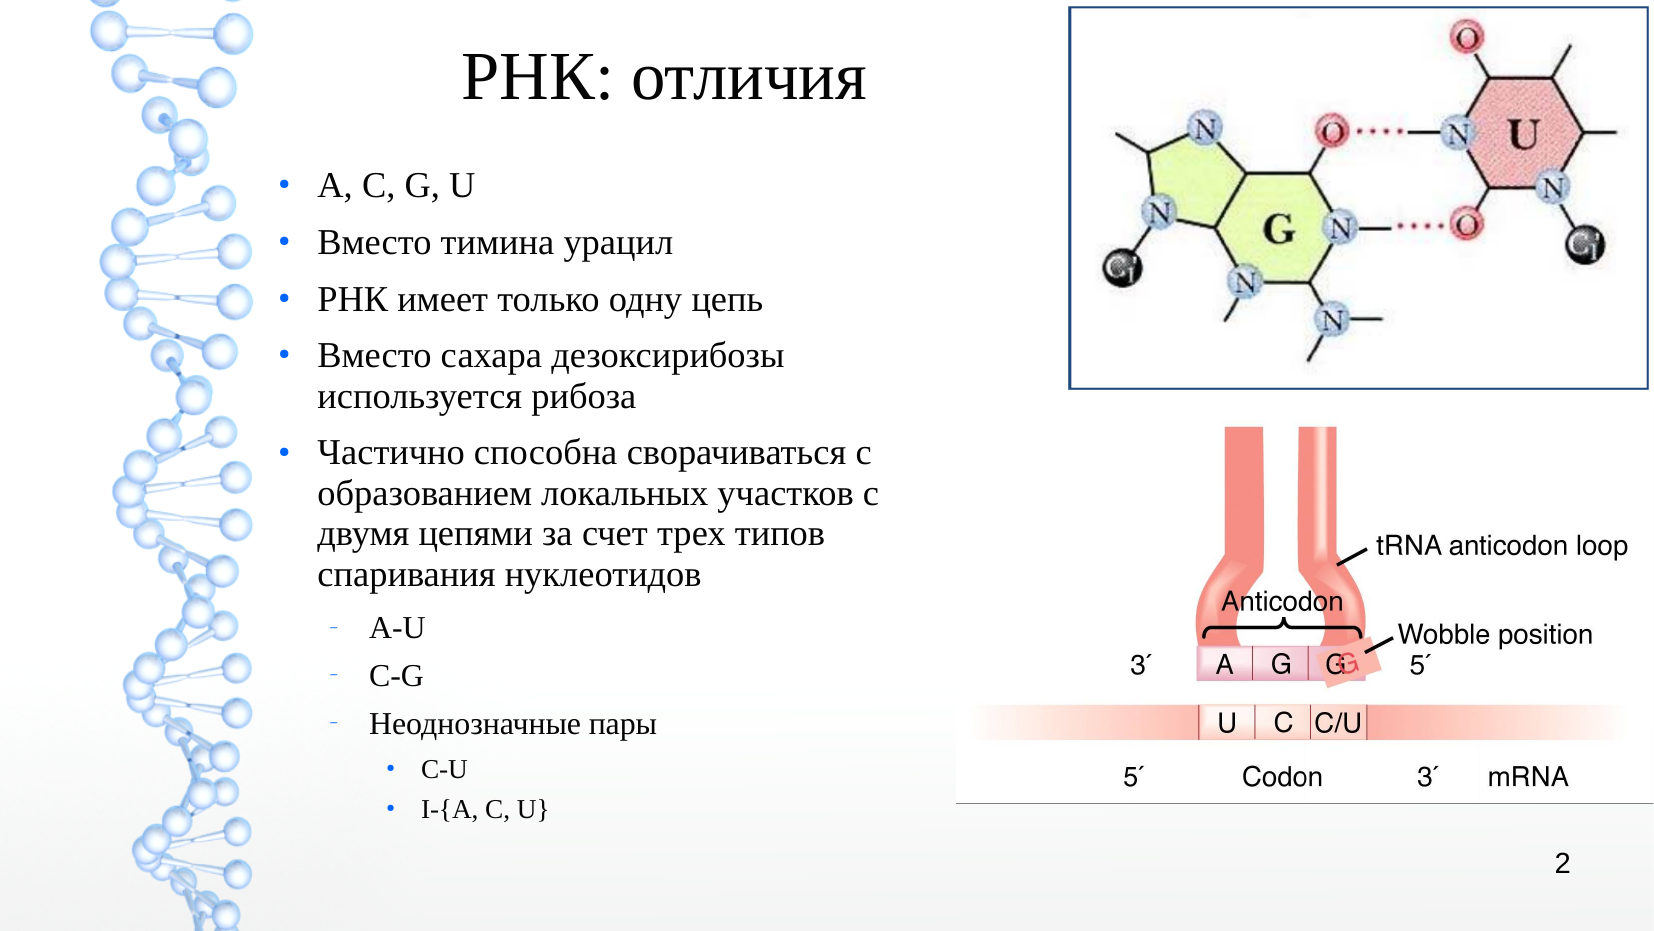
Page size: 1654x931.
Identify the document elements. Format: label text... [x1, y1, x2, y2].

title РНК: отличия [0, 0, 1062, 154]
list A, C, G, U Вместо тимина урацил РНК имеет только одну цепь Вместо сахара дезоксирибозы используется рибоза Частично способна сворачиваться с образованием локальных участков с двумя цепями за счет трех типов спаривания нуклеотидов A-U C-G Неоднозначные пары C-U I-{A, C, U} [265, 165, 898, 839]
picture [0, 0, 1654, 931]
